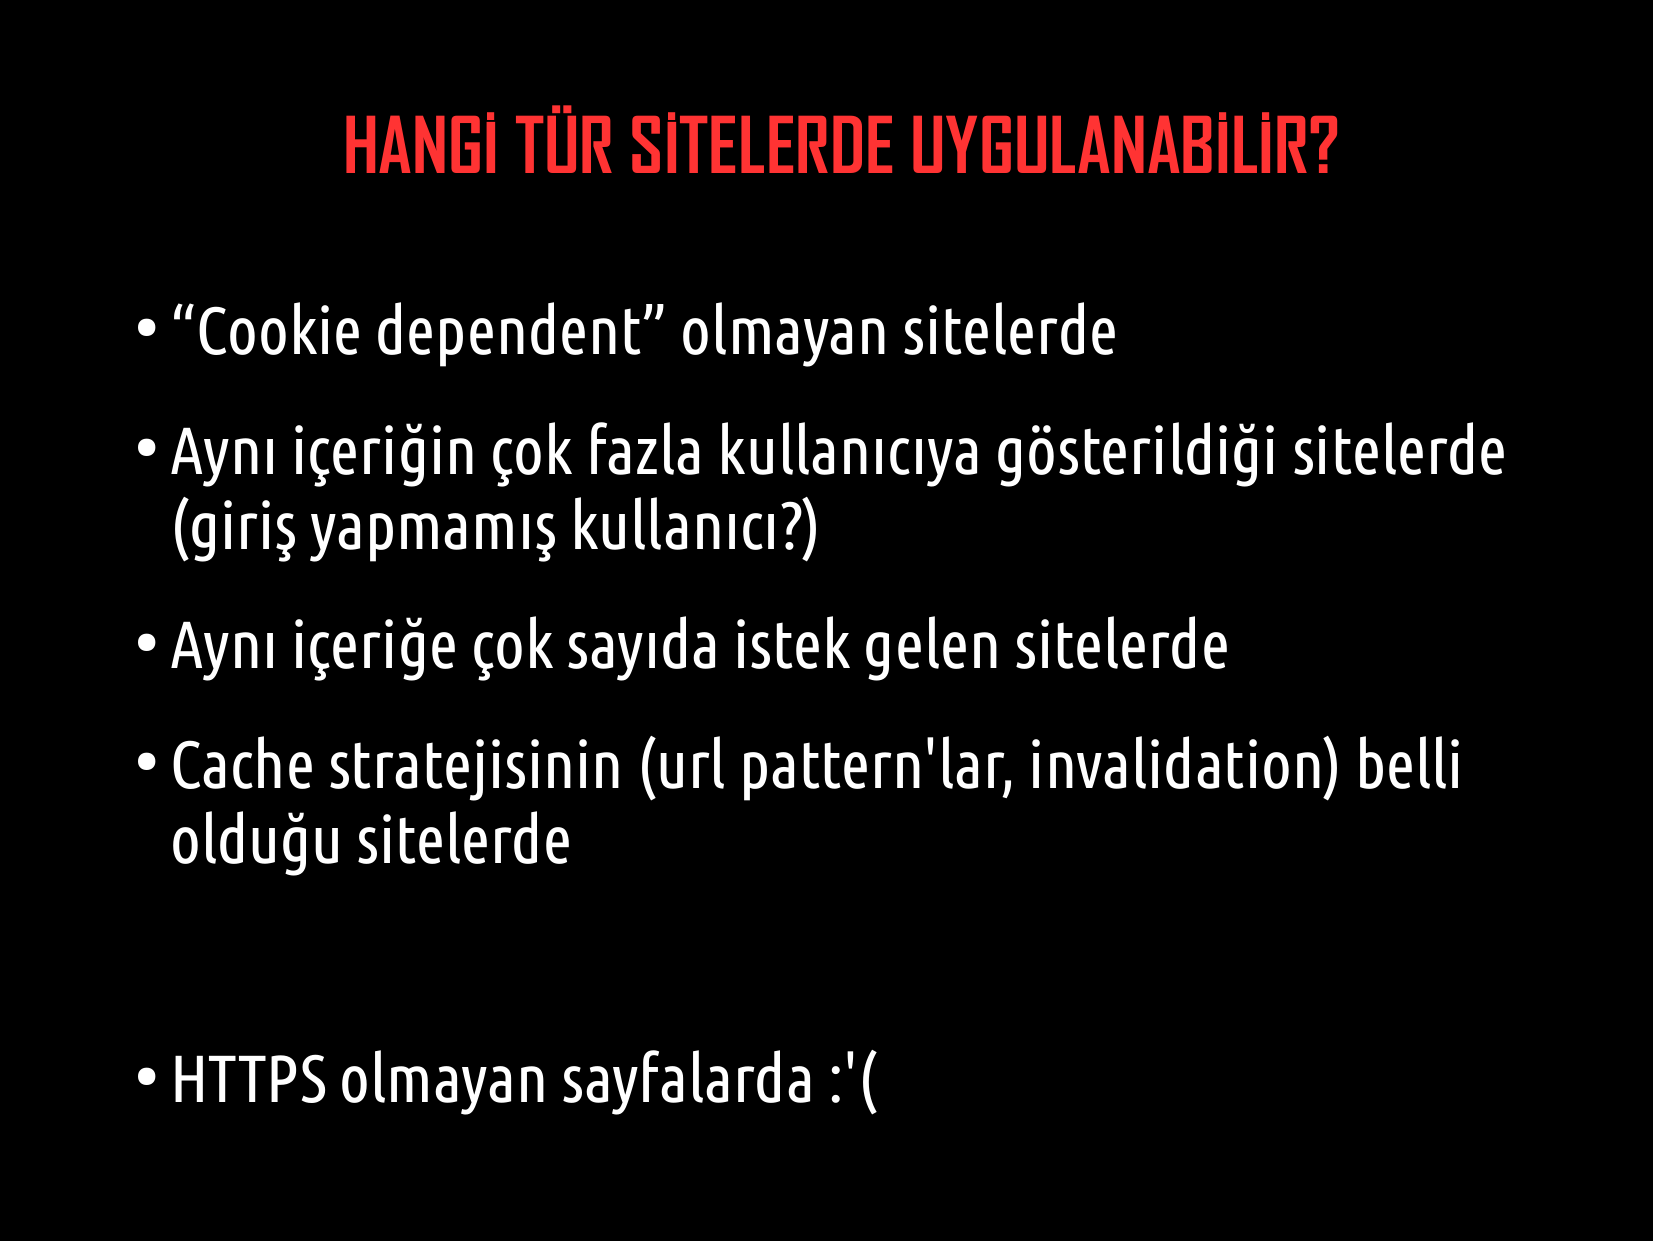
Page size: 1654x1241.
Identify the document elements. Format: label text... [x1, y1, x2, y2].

text_box HANGİ TÜR SİTELERDE UYGULANABİLİR? [328, 91, 1357, 197]
text_box “Cookie dependent” olmayan sitelerde Aynı içeriğin çok fazla kullanıcıya gösterildiği sitelerde (giriş yapmamış kullanıcı?) Aynı içeriğe çok sayıda istek gelen sitelerde Cache stratejisinin (url pattern'lar, invalidation) belli olduğu sitelerde HTTPS olmayan sayfalarda :'( [120, 285, 1537, 1241]
